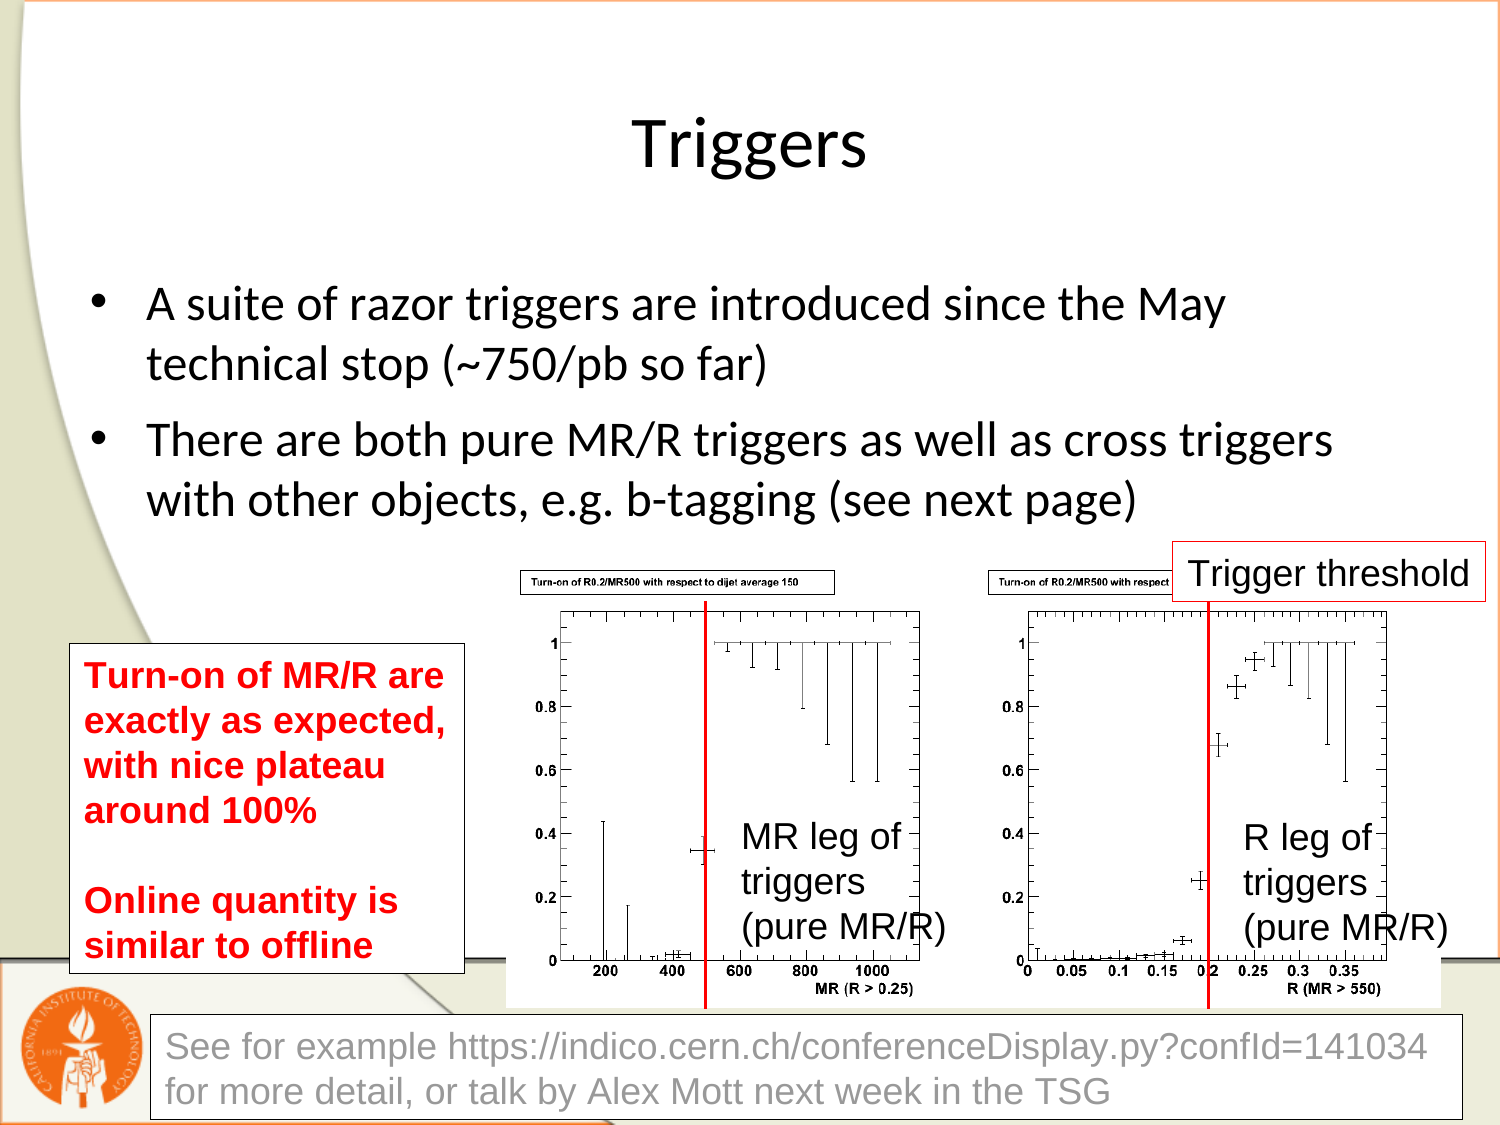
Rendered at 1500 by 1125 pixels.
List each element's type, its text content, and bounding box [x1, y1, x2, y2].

list A suite of razor triggers are introduced since the May technical stop (~750/pb so far) There are both pure MR/R triggers as well as cross triggers with other objects, e.g. b-tagging (see next page) [75, 262, 1426, 1006]
text_box Trigger threshold [1172, 541, 1486, 602]
text_box See for example https://indico.cern.ch/conferenceDisplay.py?confId=141034 for more detail, or talk by Alex Mott next week in the TSG [150, 1014, 1463, 1120]
picture [0, 0, 1500, 1125]
text_box Turn-on of MR/R are exactly as expected, with nice plateau around 100% Online quantity is similar to offline [69, 643, 465, 974]
text_box R leg of triggers (pure MR/R) [1228, 805, 1476, 956]
text_box MR leg of triggers (pure MR/R) [726, 805, 976, 956]
title Triggers [75, 20, 1426, 257]
